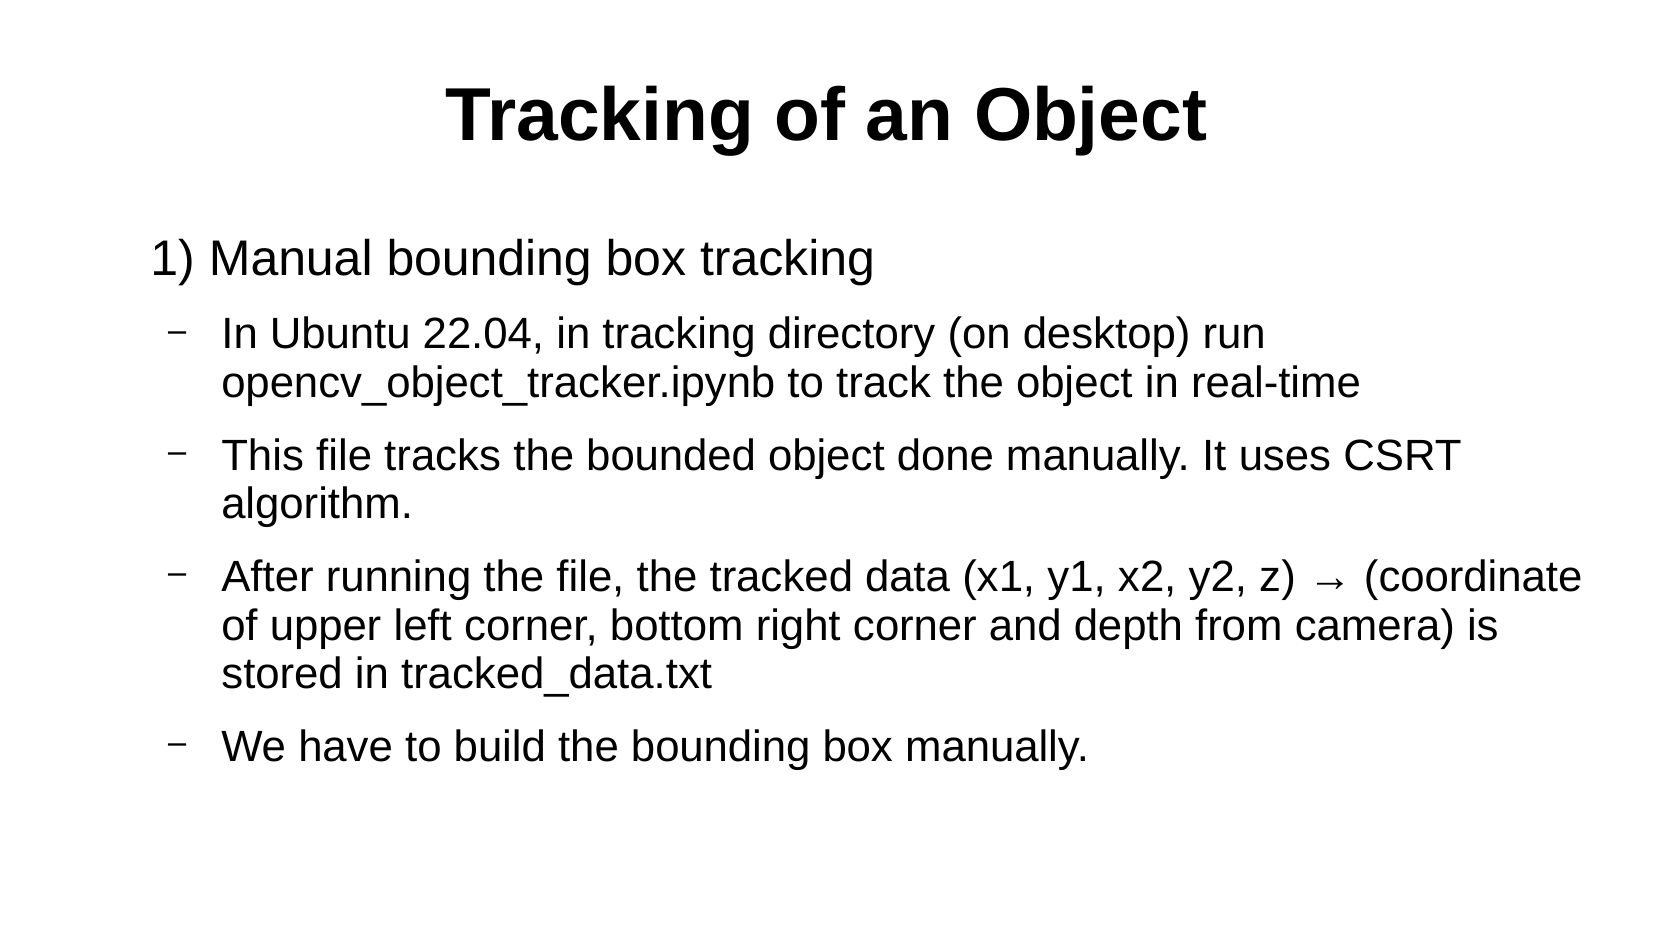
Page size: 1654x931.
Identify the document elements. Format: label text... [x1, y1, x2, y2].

list 1) Manual bounding box tracking In Ubuntu 22.04, in tracking directory (on desktop) run opencv_object_tracker.ipynb to track the object in real-time This file tracks the bounded object done manually. It uses CSRT algorithm. After running the file, the tracked data (x1, y1, x2, y2, z) → (coordinate of upper left corner, bottom right corner and depth from camera) is stored in tracked_data.txt We have to build the bounding box manually. [79, 230, 1618, 919]
title Tracking of an Object [82, 37, 1571, 193]
